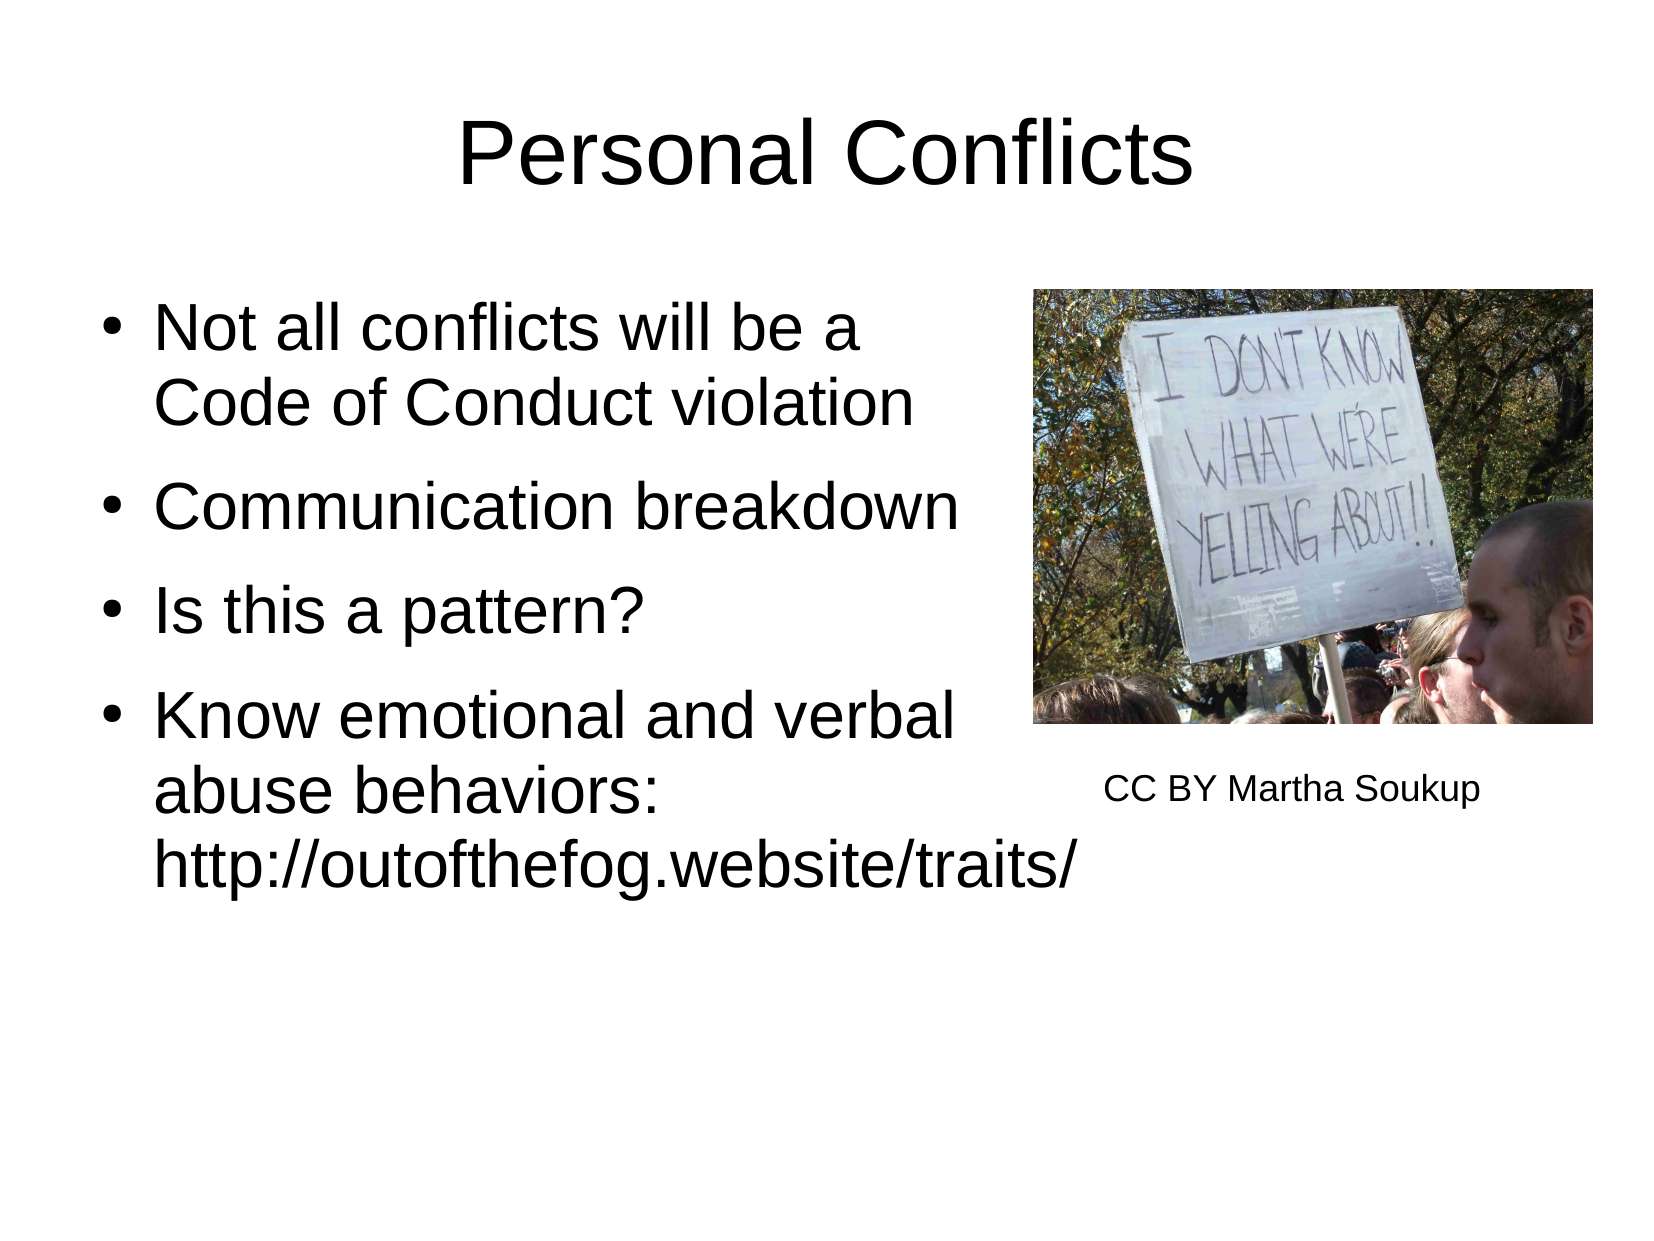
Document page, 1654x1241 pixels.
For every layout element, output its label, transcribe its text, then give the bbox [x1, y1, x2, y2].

title Personal Conflicts [82, 49, 1571, 257]
picture [1033, 289, 1593, 724]
list Not all conflicts will be a Code of Conduct violation Communication breakdown Is this a pattern? Know emotional and verbal abuse behaviors: http://outofthefog.website/traits/ [82, 290, 1571, 1126]
text_box CC BY Martha Soukup [1088, 760, 1496, 817]
